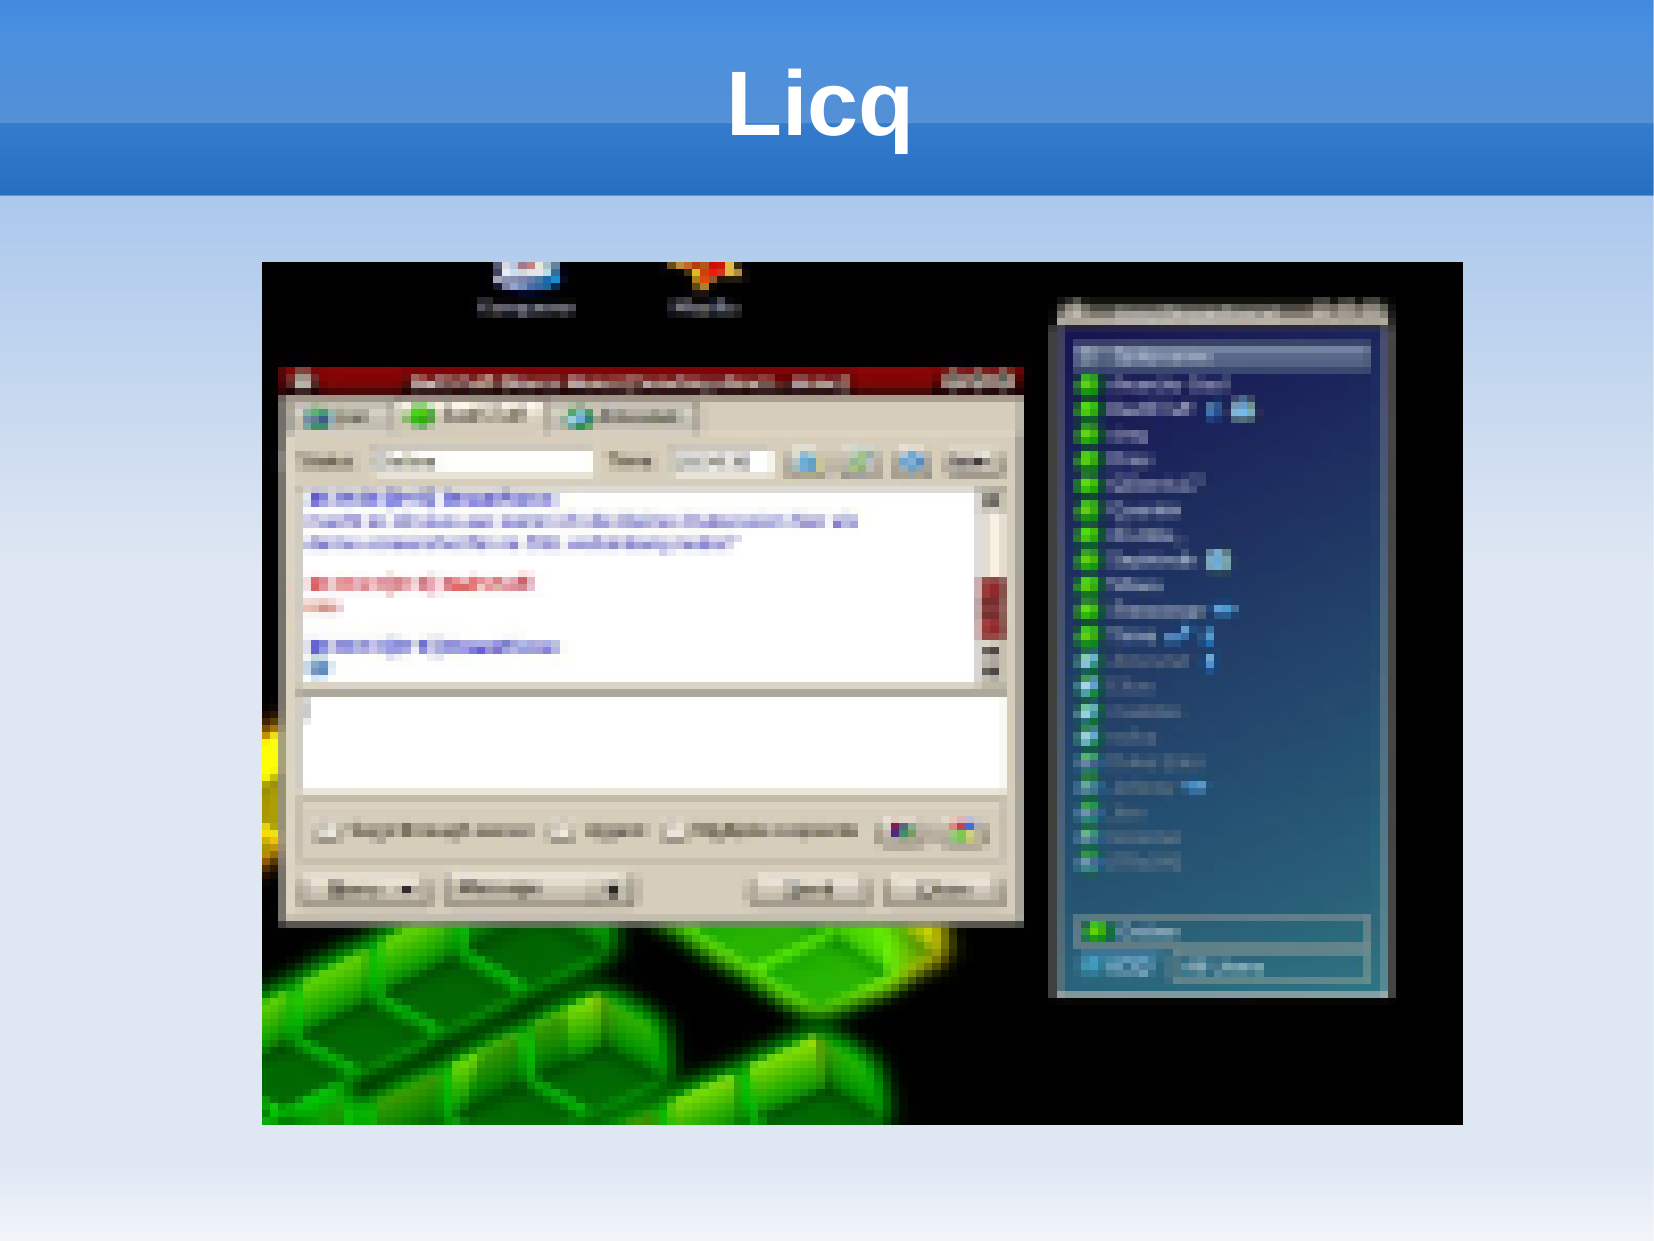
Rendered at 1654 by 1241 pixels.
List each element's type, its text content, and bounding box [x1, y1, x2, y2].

title Licq [76, 7, 1565, 200]
picture [0, 0, 1654, 1241]
